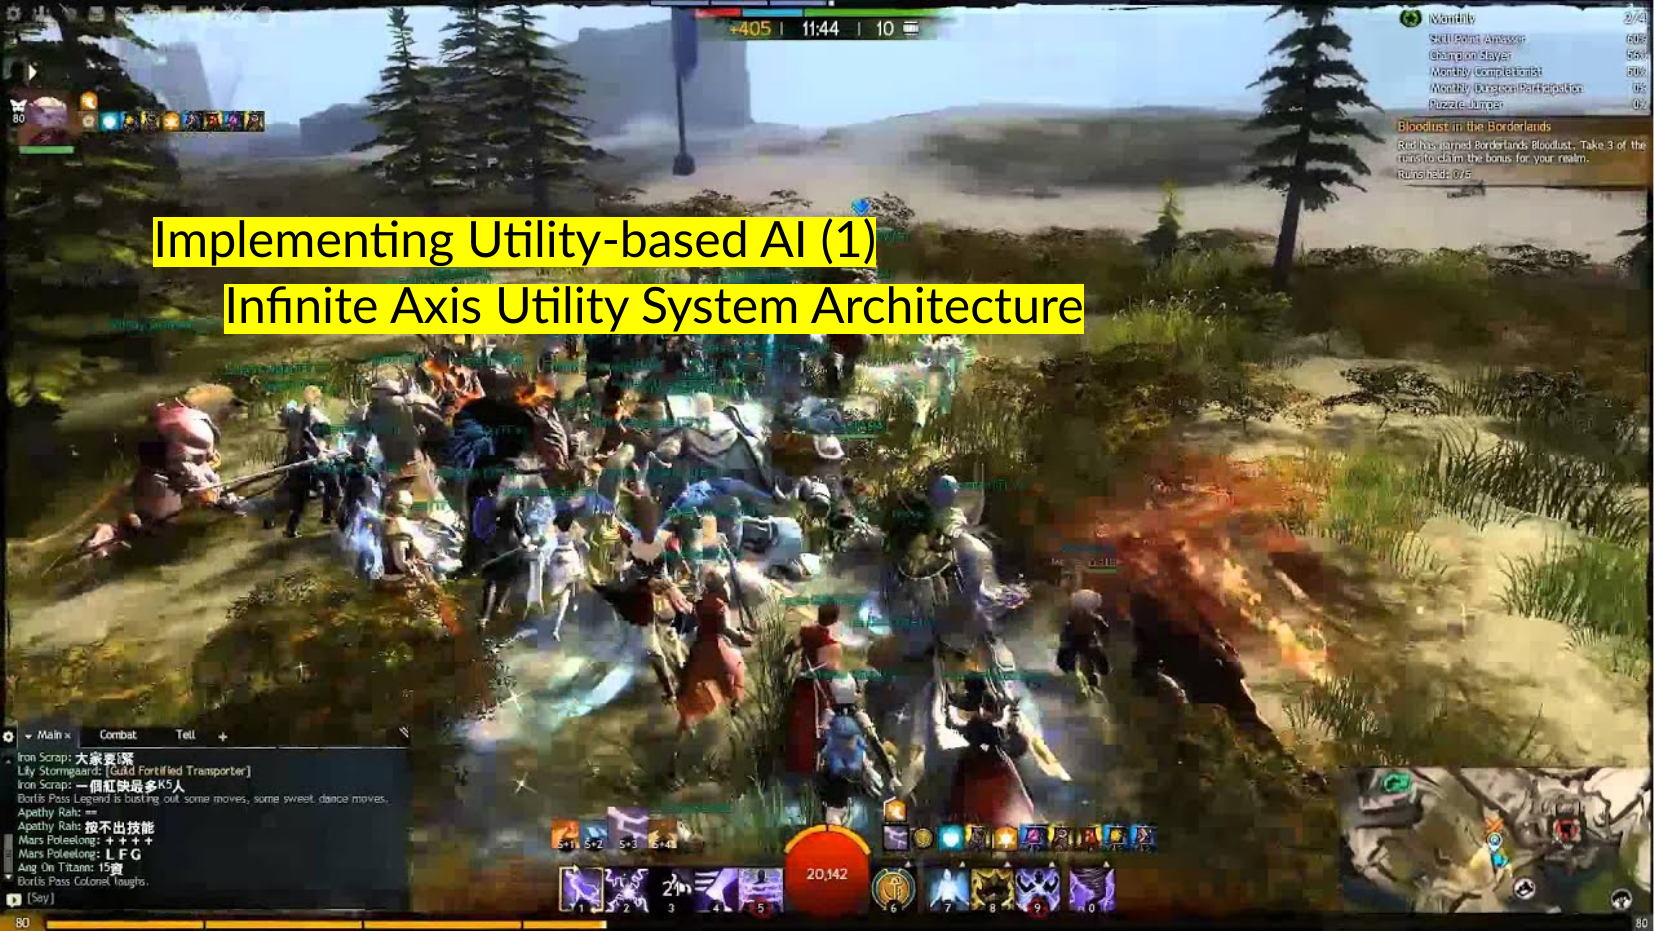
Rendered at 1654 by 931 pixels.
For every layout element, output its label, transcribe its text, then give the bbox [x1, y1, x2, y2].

list Implementing Utility-based AI (1) Infinite Axis Utility System Architecture [82, 217, 1571, 839]
picture [0, 0, 1654, 931]
